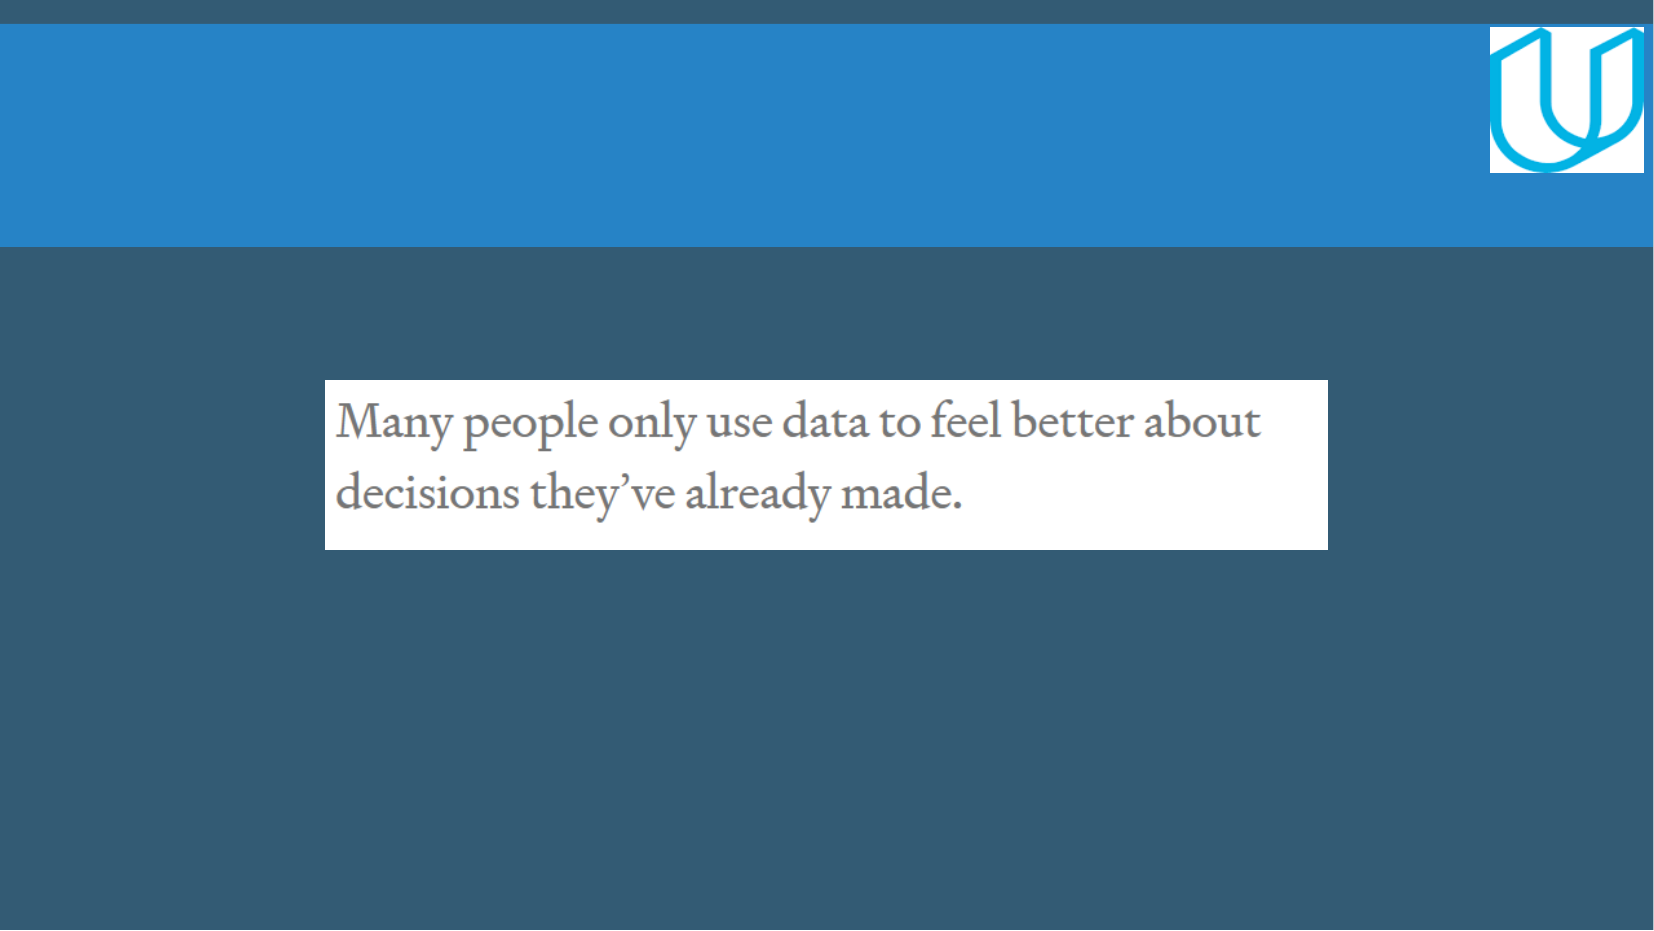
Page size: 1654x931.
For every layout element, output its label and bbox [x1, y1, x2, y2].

picture [1598, 39, 1632, 138]
picture [1490, 27, 1644, 138]
picture [1552, 104, 1644, 173]
picture [1502, 39, 1580, 163]
picture [325, 380, 1328, 550]
picture [1490, 126, 1542, 173]
